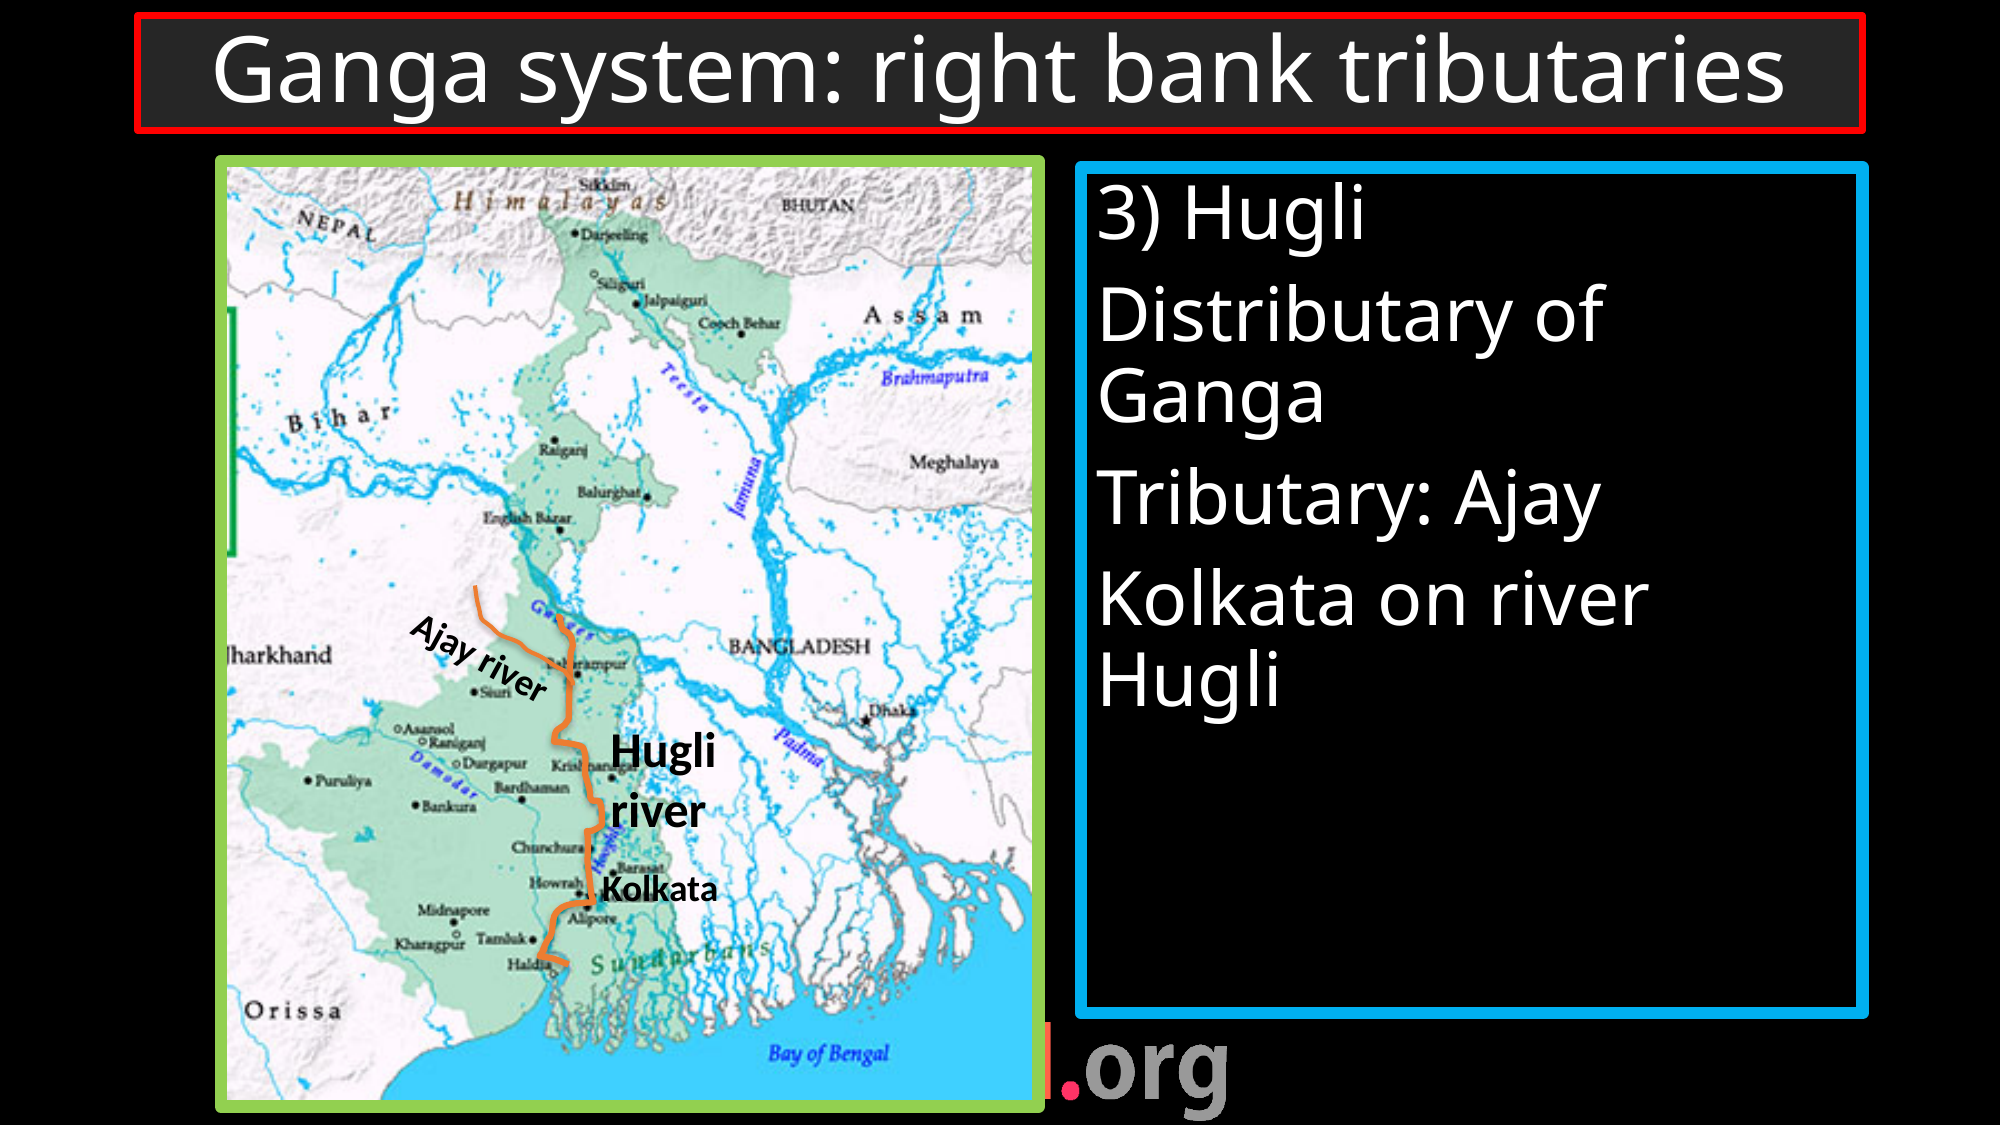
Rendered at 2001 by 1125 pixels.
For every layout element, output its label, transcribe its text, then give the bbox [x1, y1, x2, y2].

title Ganga system: right bank tributaries [137, 15, 1863, 131]
text_box Ajay river [388, 587, 590, 734]
text_box Kolkata [587, 856, 829, 917]
picture [741, 1005, 1230, 1125]
list 3) Hugli Distributary of Ganga Tributary: Ajay Kolkata on river Hugli [1081, 167, 1863, 1014]
text_box Hugli river [595, 710, 838, 846]
picture [227, 167, 1033, 1101]
